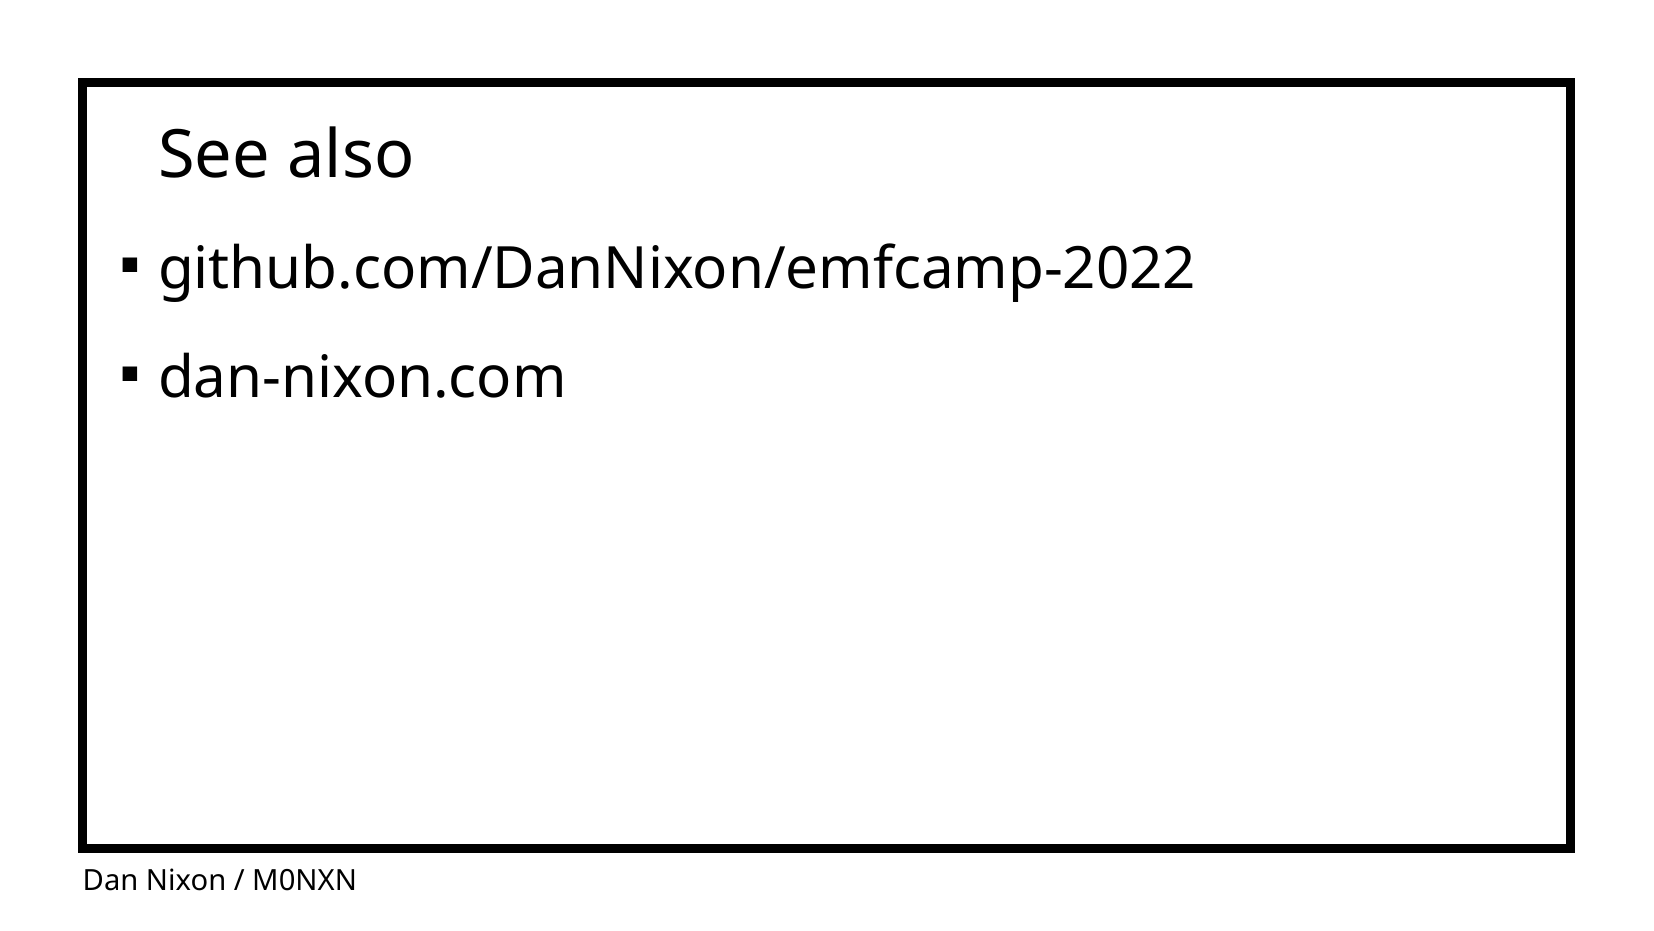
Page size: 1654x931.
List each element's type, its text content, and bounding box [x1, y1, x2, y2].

subtitle See also github.com/DanNixon/emfcamp-2022 dan-nixon.com [82, 82, 1571, 849]
